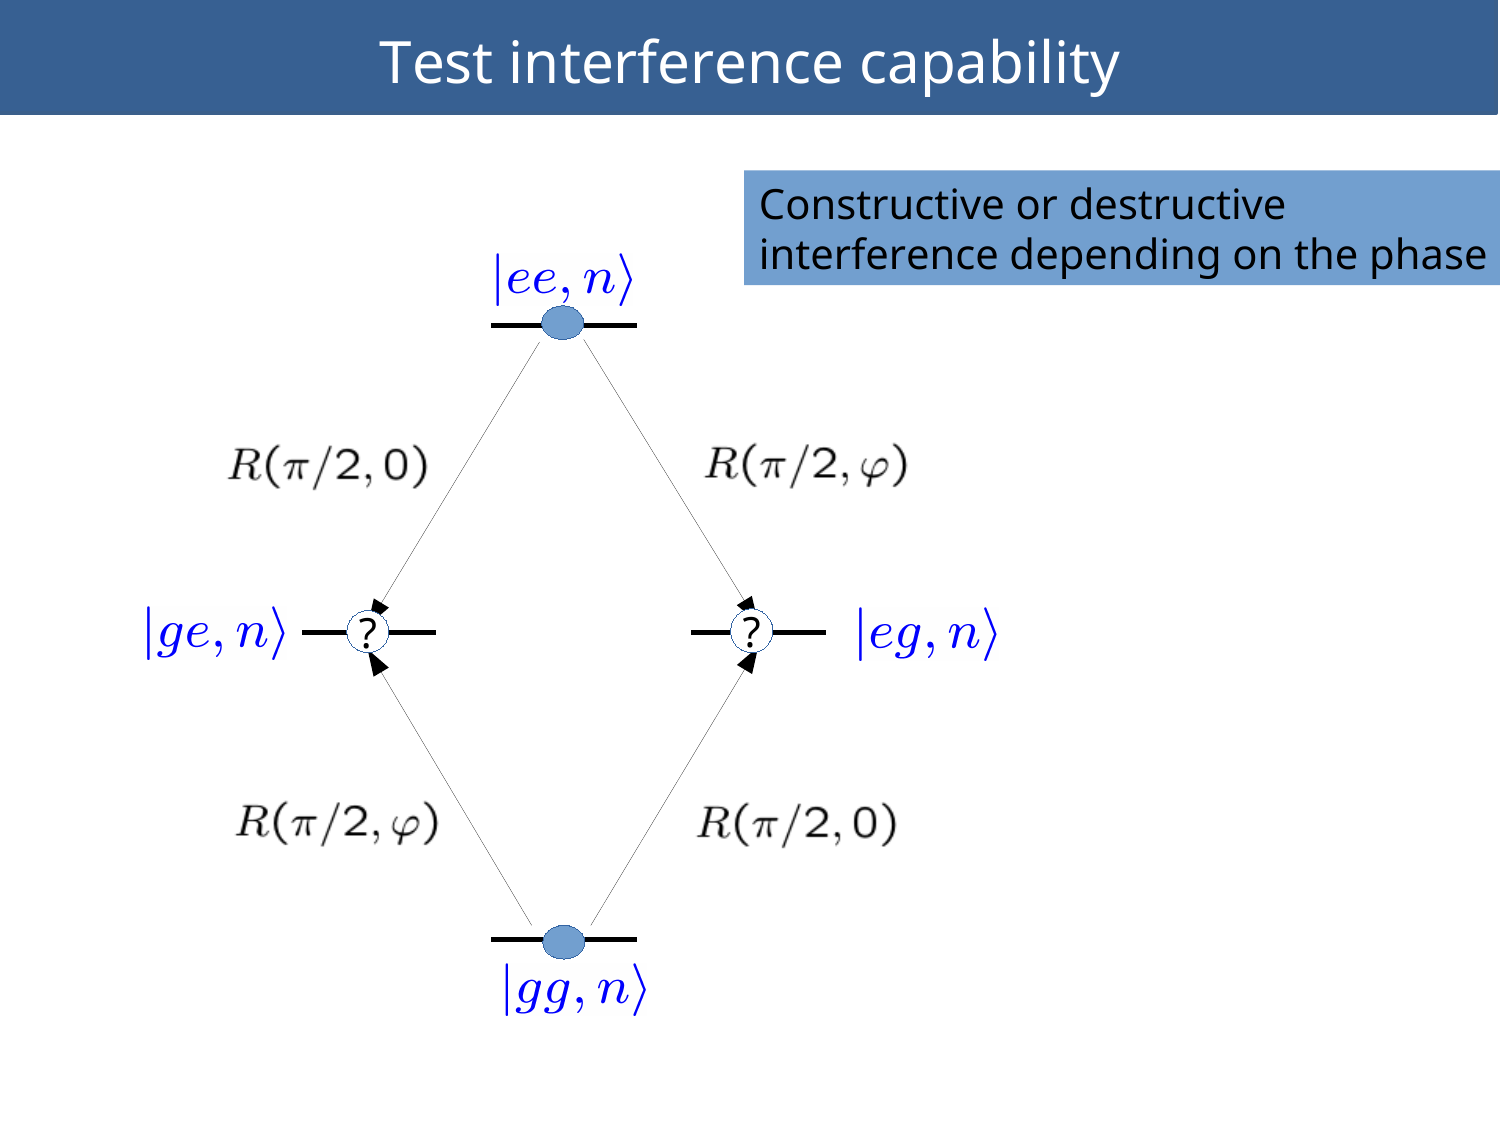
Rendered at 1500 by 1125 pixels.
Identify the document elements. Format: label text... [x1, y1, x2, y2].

picture [224, 787, 448, 853]
text_box [541, 305, 584, 340]
picture [859, 607, 999, 661]
text_box ? [730, 608, 773, 653]
text_box ? [346, 610, 389, 653]
picture [693, 793, 903, 853]
picture [224, 435, 434, 495]
picture [495, 253, 633, 306]
picture [147, 606, 287, 660]
text_box [542, 925, 585, 960]
text_box Test interference capability [46, 17, 1454, 103]
picture [693, 429, 917, 495]
text_box Constructive or destructive interference depending on the phase [744, 170, 1442, 286]
picture [504, 963, 647, 1016]
